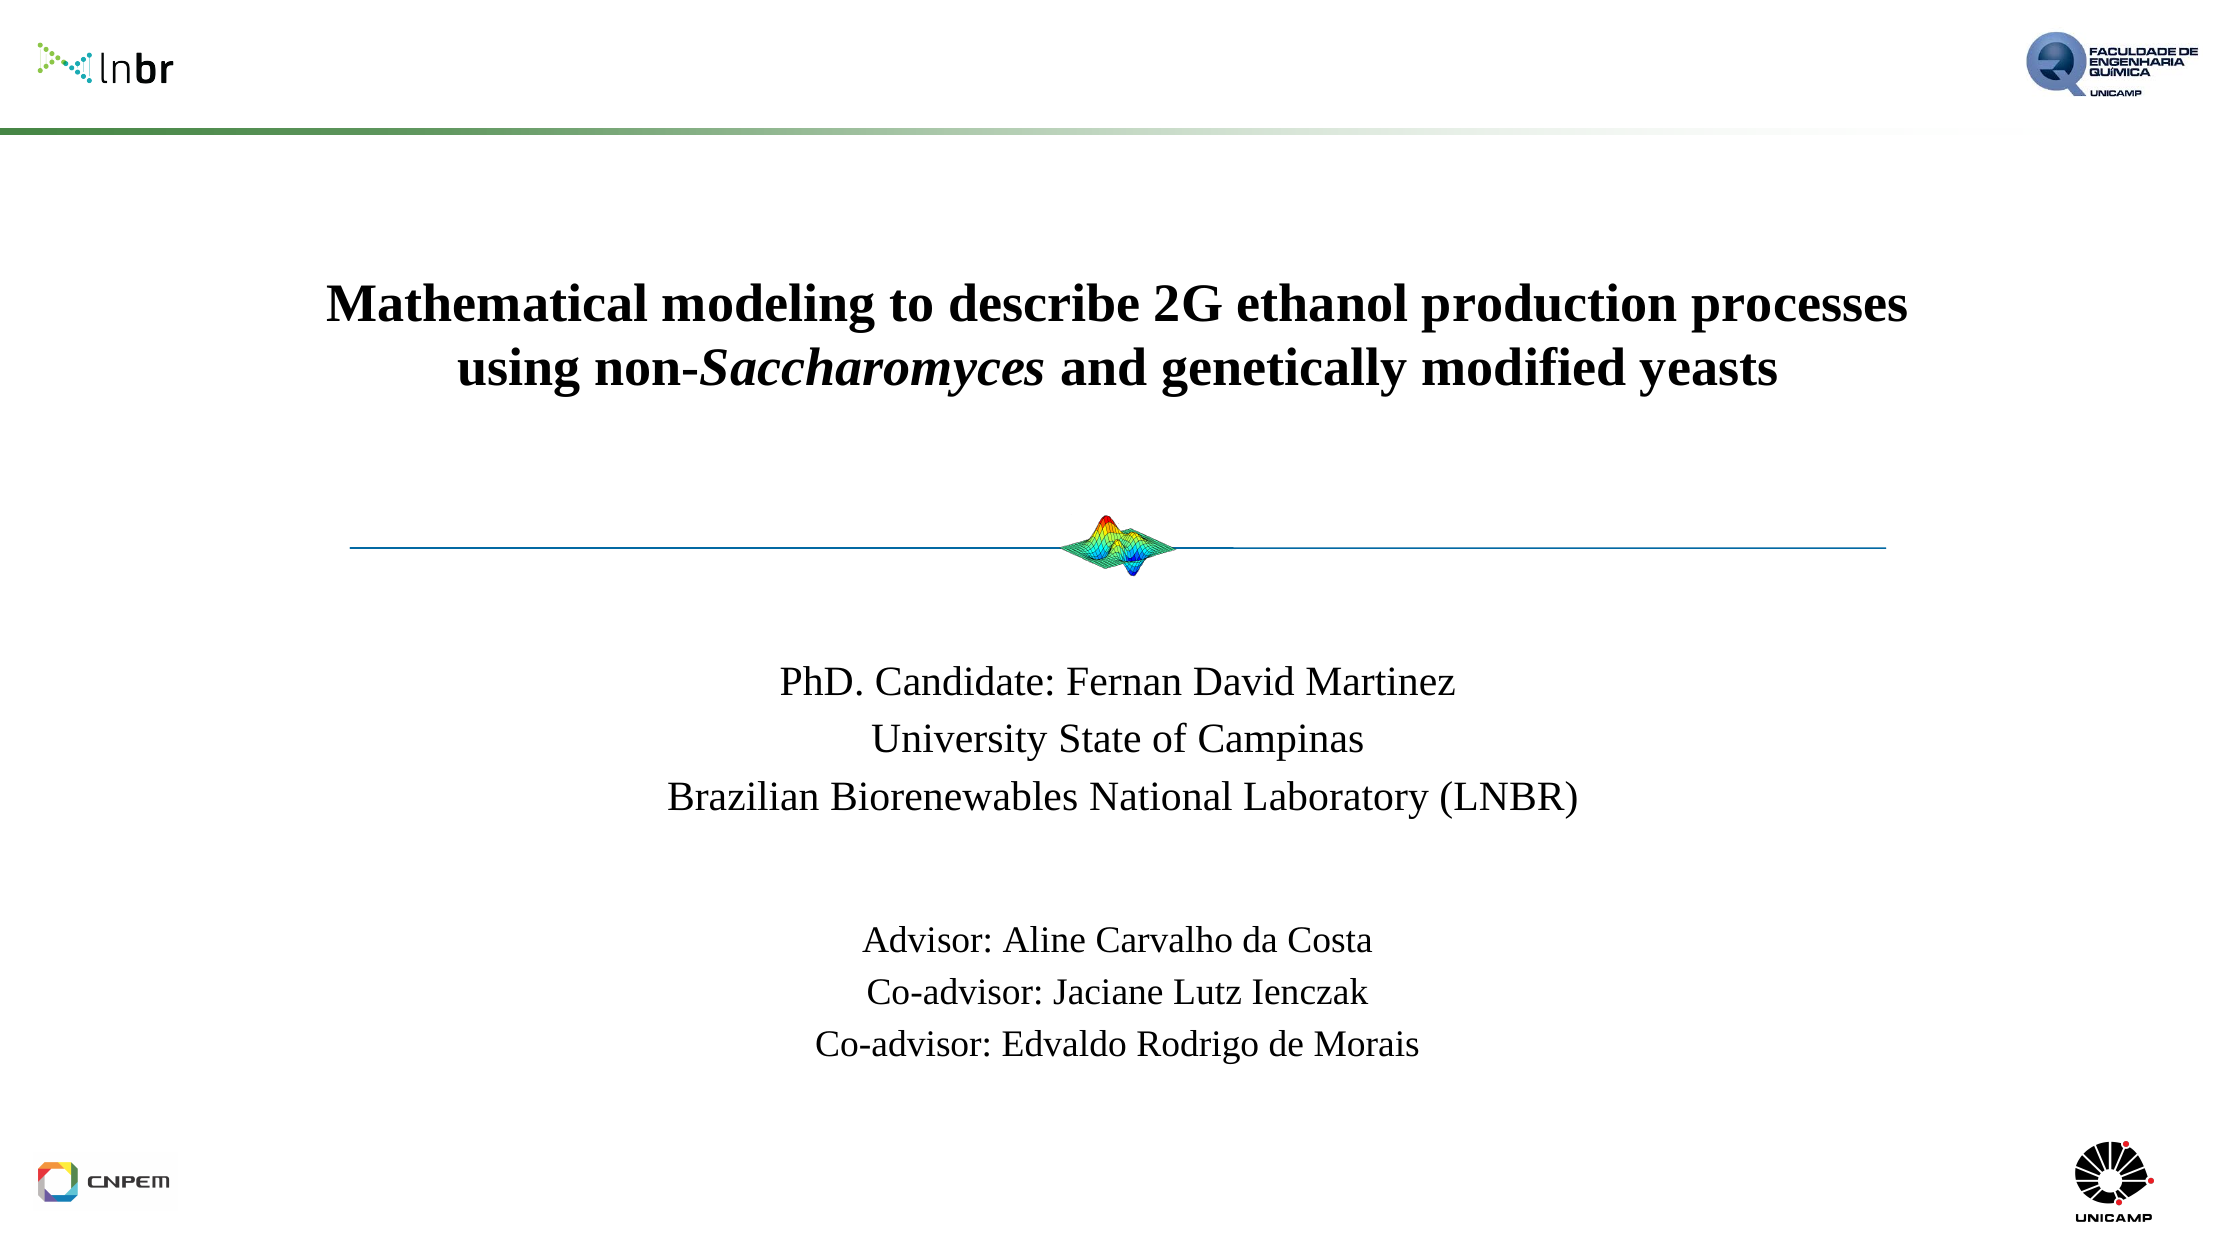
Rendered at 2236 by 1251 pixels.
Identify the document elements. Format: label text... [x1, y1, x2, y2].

picture [2025, 25, 2203, 101]
text_box Advisor: Aline Carvalho da Costa Co-advisor: Jaciane Lutz Ienczak Co-advisor: Edvaldo Rodrigo de Morais [759, 874, 1477, 1099]
picture [33, 1152, 178, 1211]
picture [0, 128, 2224, 135]
text_box PhD. Candidate: Fernan David Martinez University State of Campinas Brazilian Biorenewables National Laboratory (LNBR) [521, 620, 1715, 845]
picture [12, 30, 199, 97]
picture [2075, 1141, 2154, 1222]
picture [1058, 512, 1177, 579]
text_box Mathematical modeling to describe 2G ethanol production processes using non-Saccharomyces and genetically modified yeasts [253, 162, 1983, 501]
